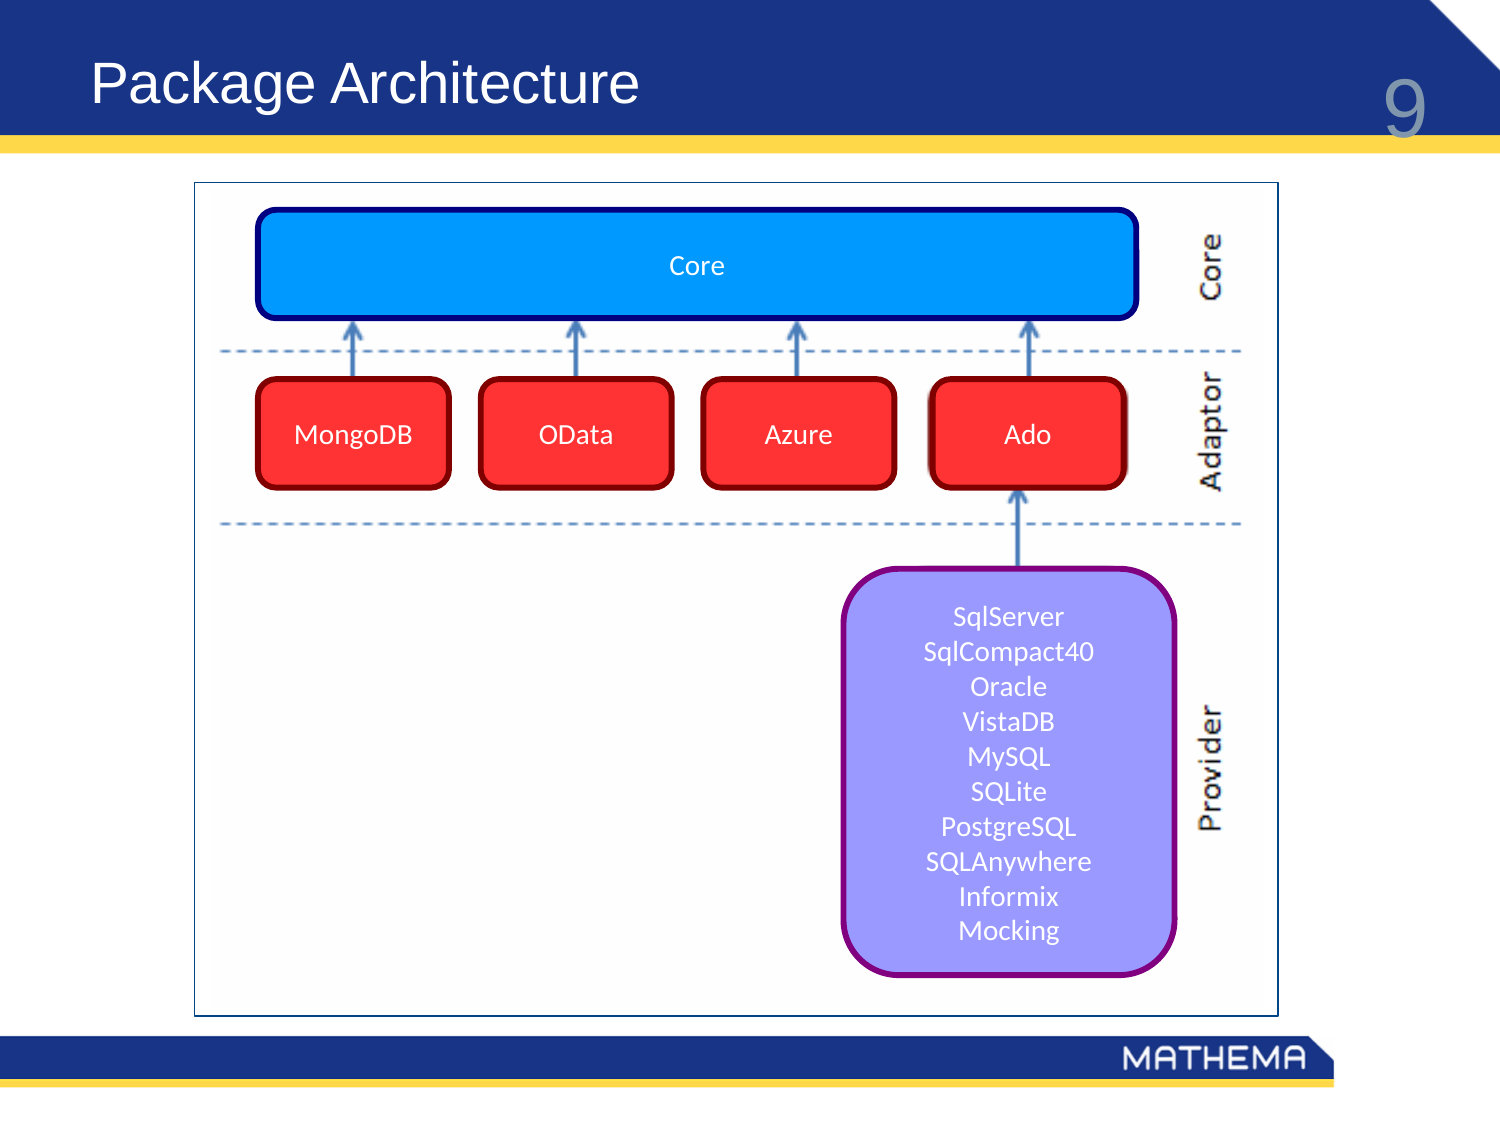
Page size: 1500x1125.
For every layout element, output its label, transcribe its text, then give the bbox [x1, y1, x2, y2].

text_box MongoDB [257, 379, 449, 488]
text_box OData [480, 379, 672, 488]
text_box Azure [703, 379, 895, 488]
text_box SqlServer SqlCompact40 Oracle VistaDB MySQL SQLite PostgreSQL SQLAnywhere Informix Mocking [843, 568, 1175, 976]
title Package Architecture [75, 0, 1426, 174]
picture [0, 0, 1500, 1125]
text_box Core [257, 209, 1137, 319]
text_box [194, 182, 1279, 1016]
text_box Ado [932, 379, 1124, 488]
